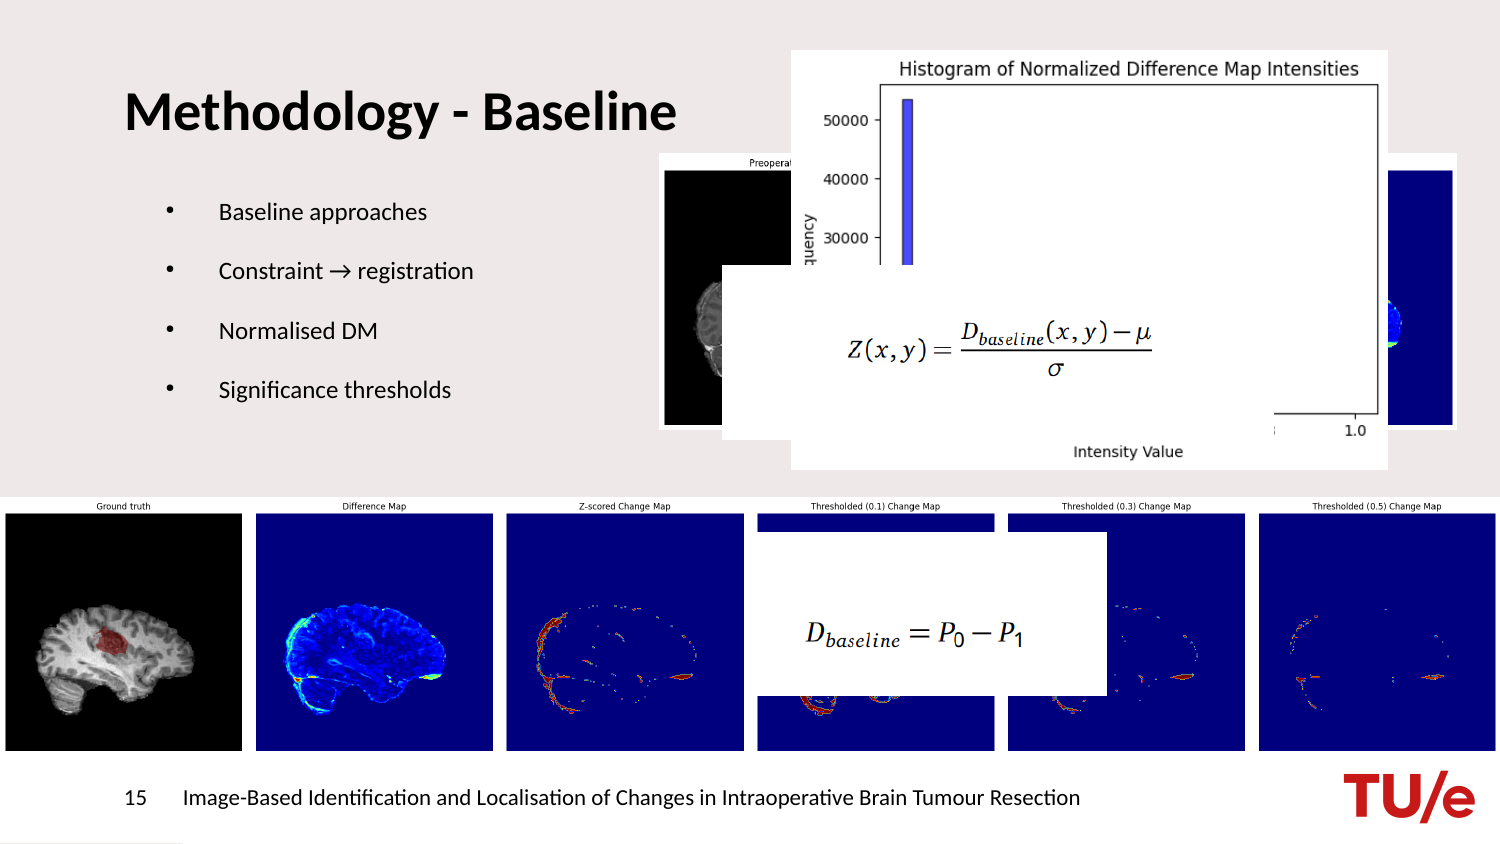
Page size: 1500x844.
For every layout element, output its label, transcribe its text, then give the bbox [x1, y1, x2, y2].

picture [659, 50, 1457, 470]
title Methodology - Baseline [124, 85, 791, 174]
list Baseline approaches Constraint → registration Normalised DM Significance thresholds [147, 195, 1388, 497]
picture [0, 497, 1500, 844]
